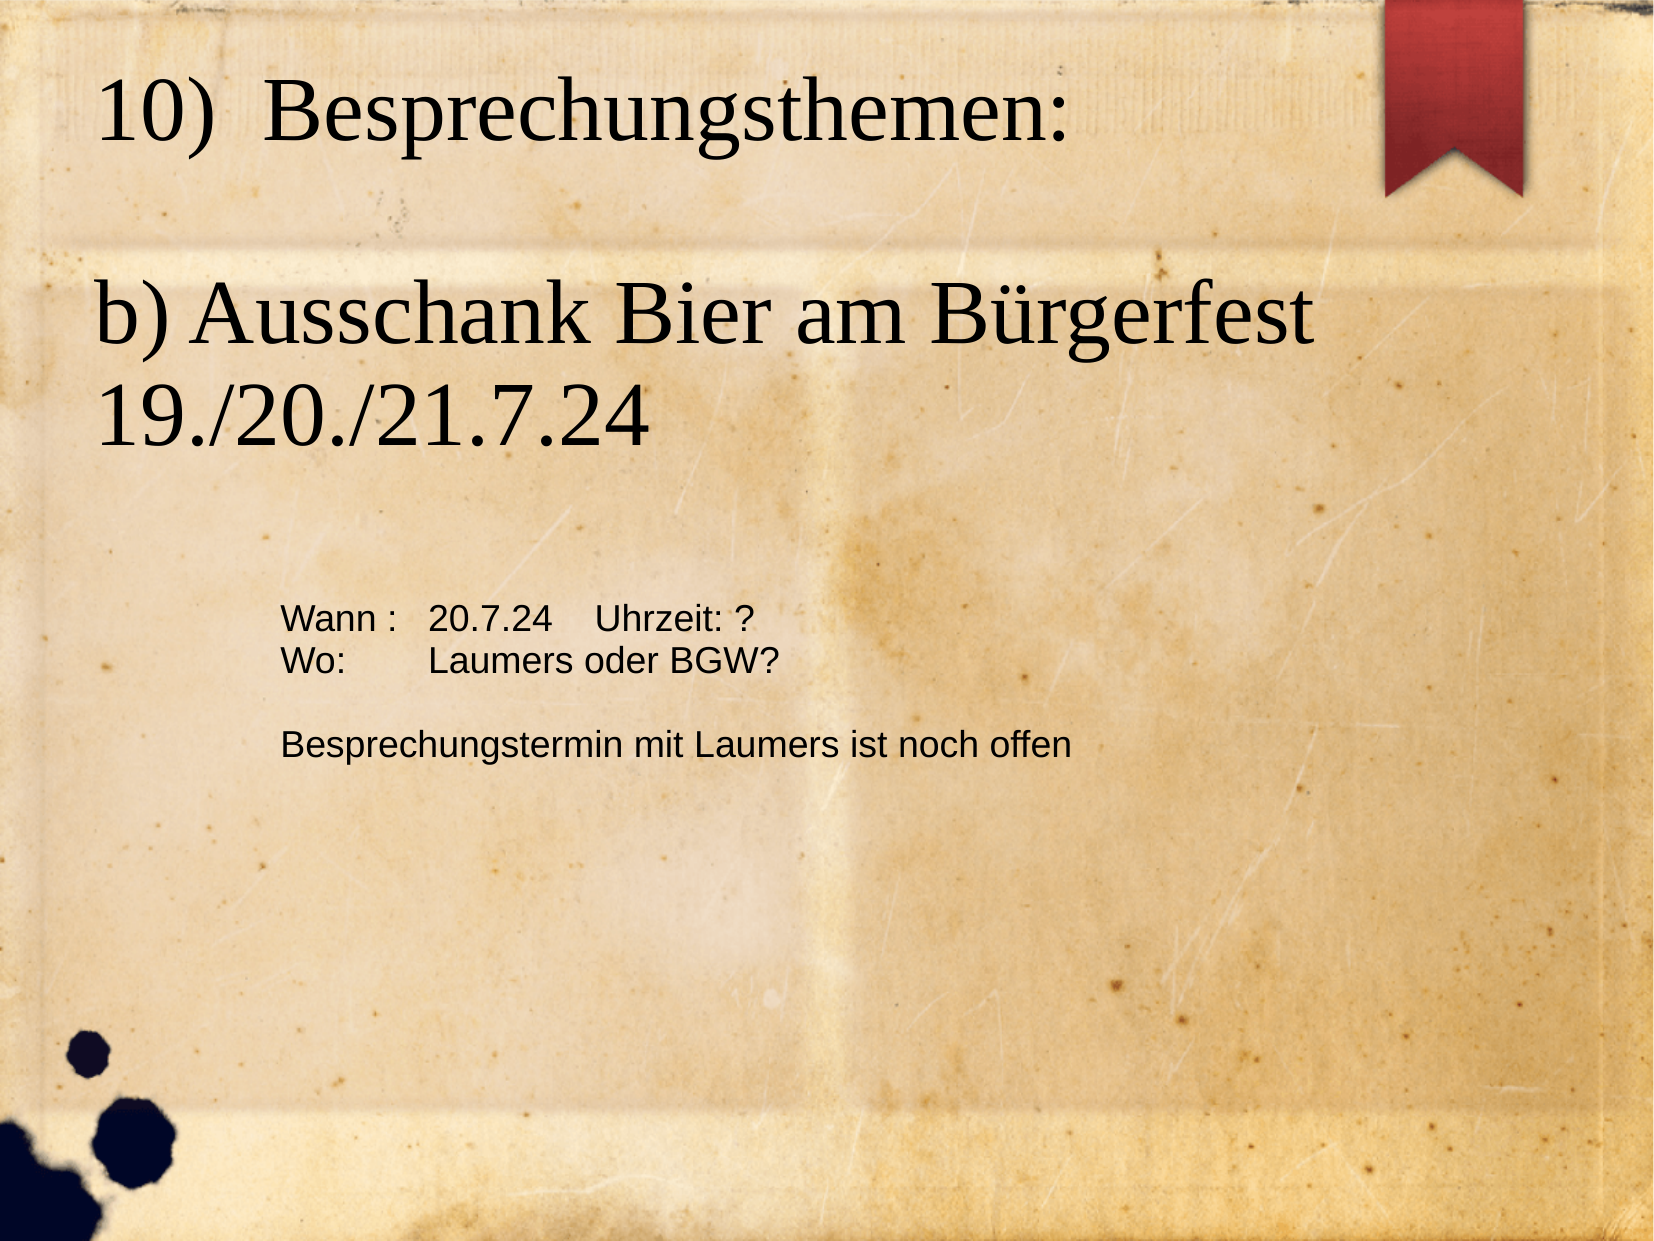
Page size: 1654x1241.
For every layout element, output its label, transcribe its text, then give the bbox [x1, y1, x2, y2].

title 10) Besprechungsthemen: b) Ausschank Bier am Bürgerfest 19./20./21.7.24 [94, 59, 1359, 567]
picture [0, 0, 1654, 1241]
text_box Wann : 20.7.24 Uhrzeit: ? Wo: Laumers oder BGW? Besprechungstermin mit Laumers ist noch offen [265, 590, 1088, 774]
